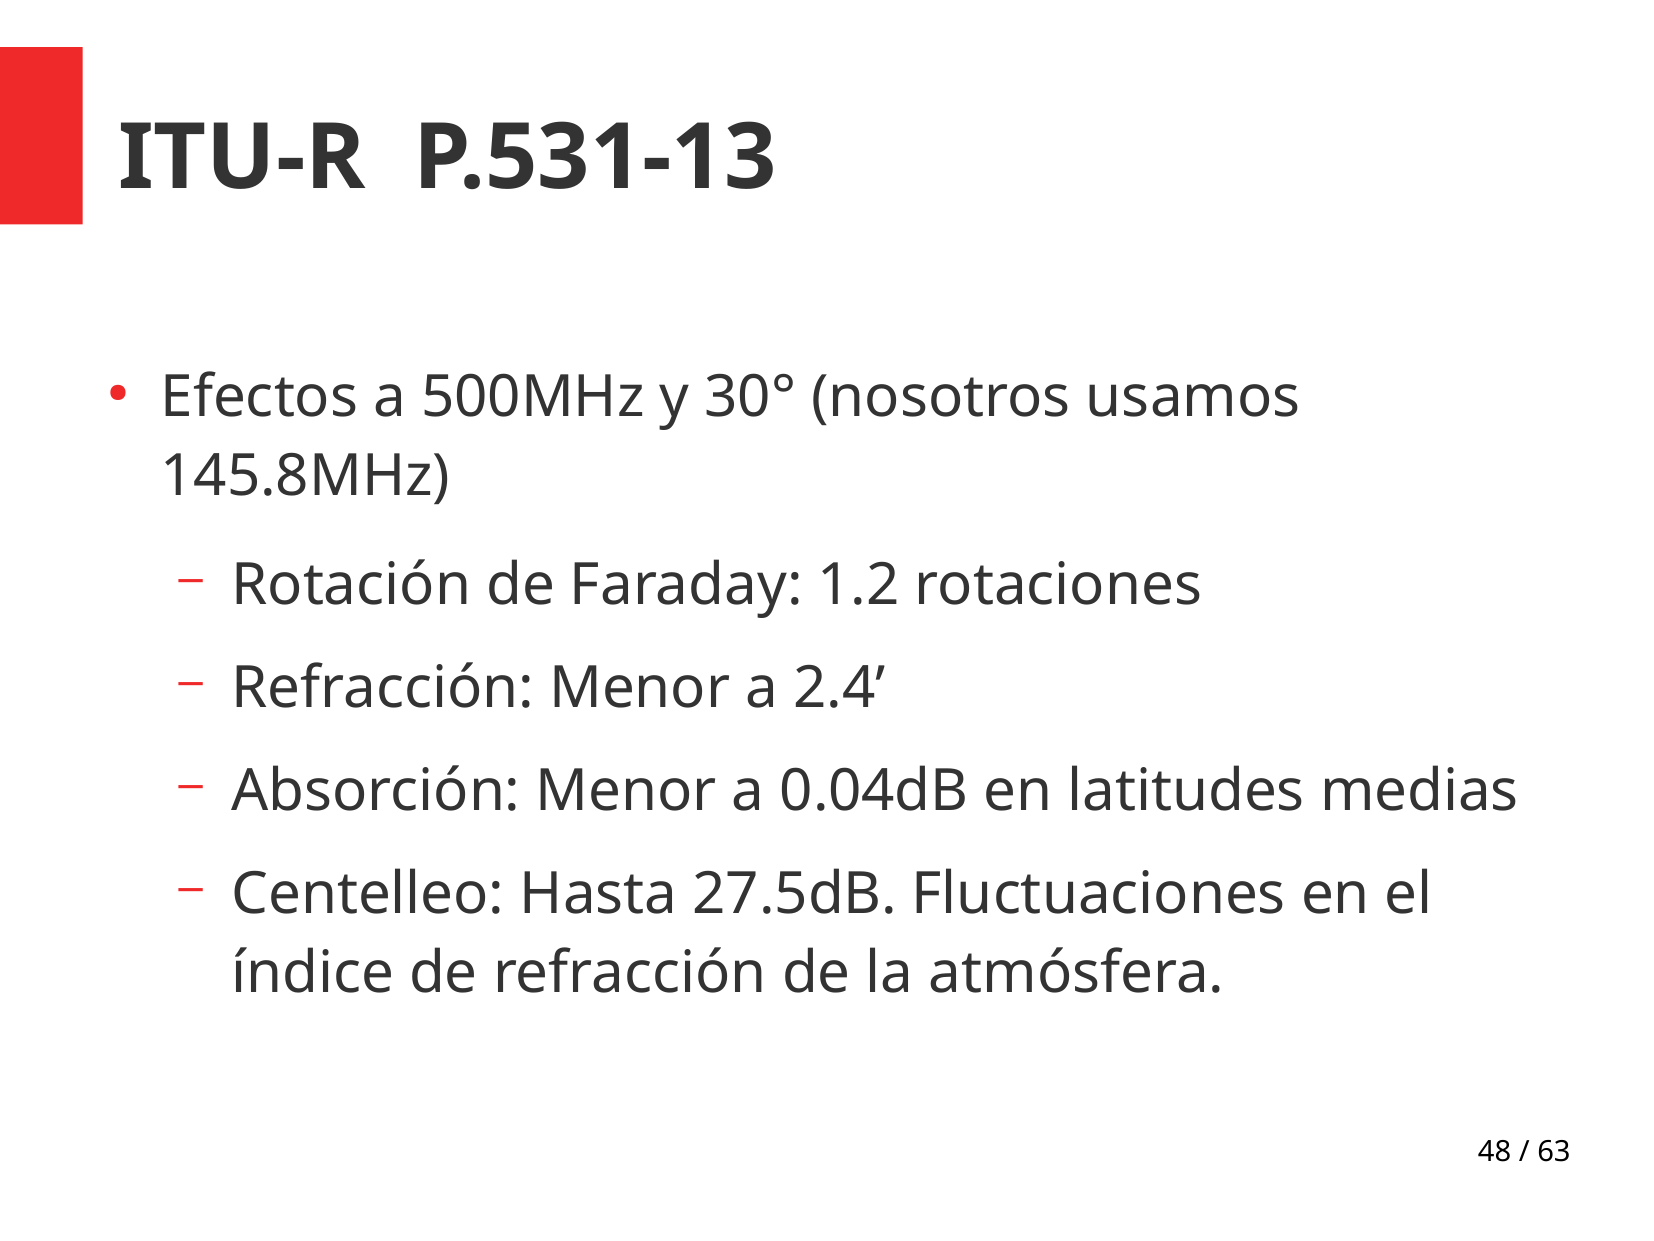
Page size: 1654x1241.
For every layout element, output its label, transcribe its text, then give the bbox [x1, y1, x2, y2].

title ITU-R P.531-13 [118, 49, 1571, 257]
list Efectos a 500MHz y 30° (nosotros usamos 145.8MHz) Rotación de Faraday: 1.2 rotaciones Refracción: Menor a 2.4’ Absorción: Menor a 0.04dB en latitudes medias Centelleo: Hasta 27.5dB. Fluctuaciones en el índice de refracción de la atmósfera. [90, 354, 1561, 1074]
